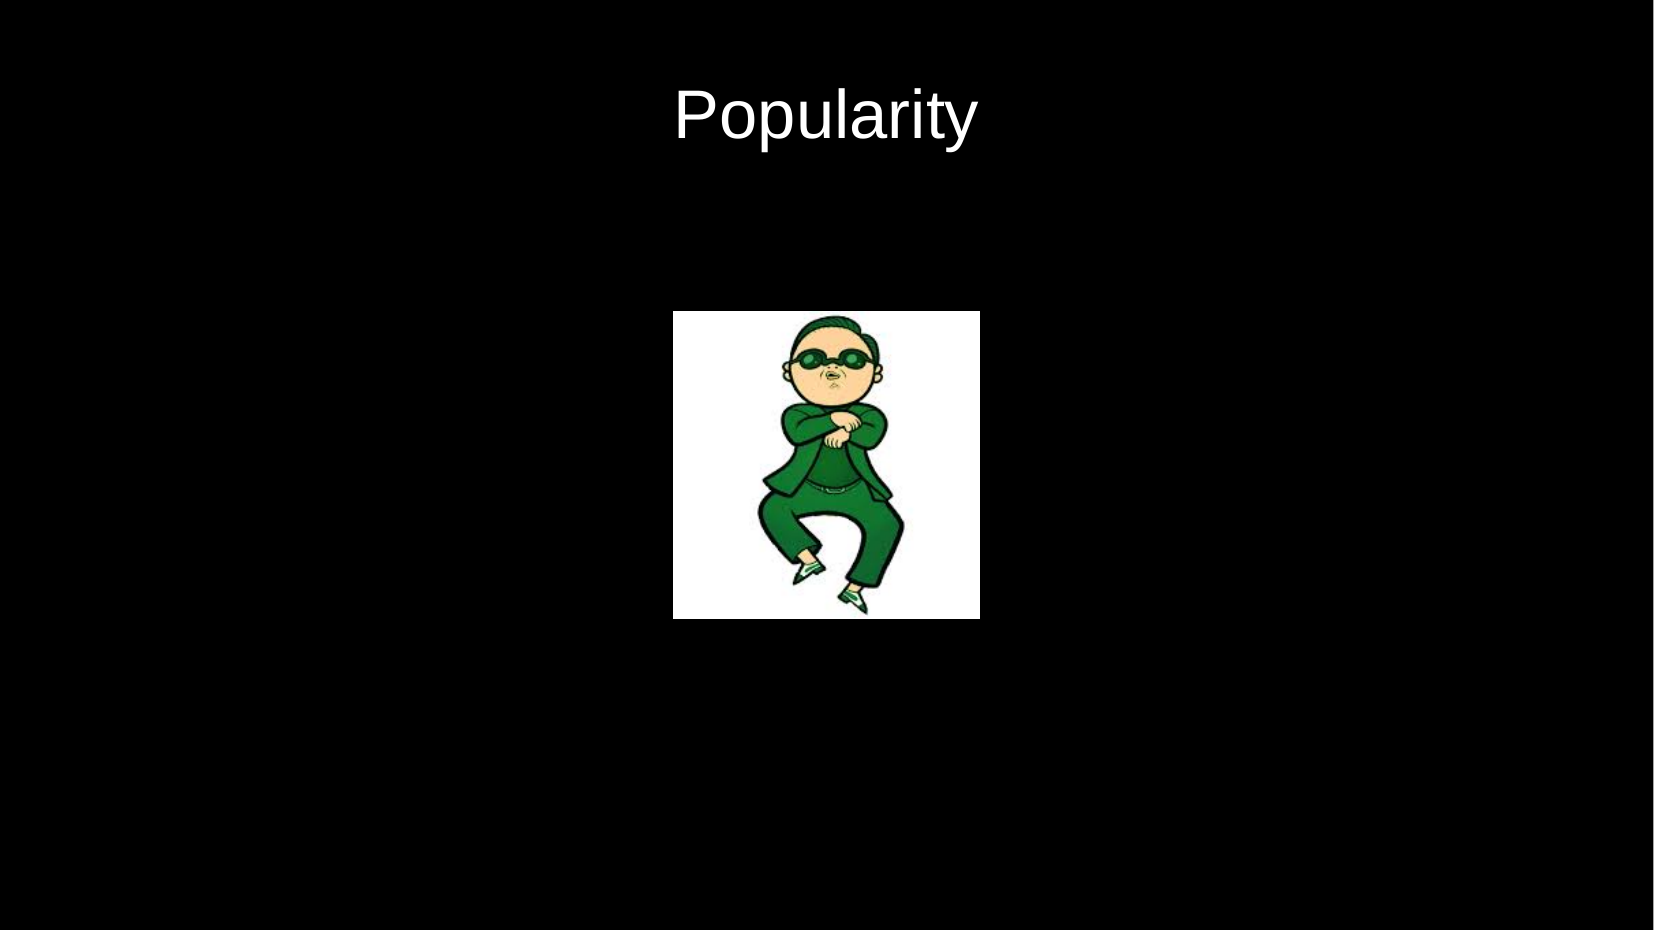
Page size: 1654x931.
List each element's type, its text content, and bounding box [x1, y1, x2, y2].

title Popularity [82, 37, 1571, 193]
picture [673, 311, 980, 619]
